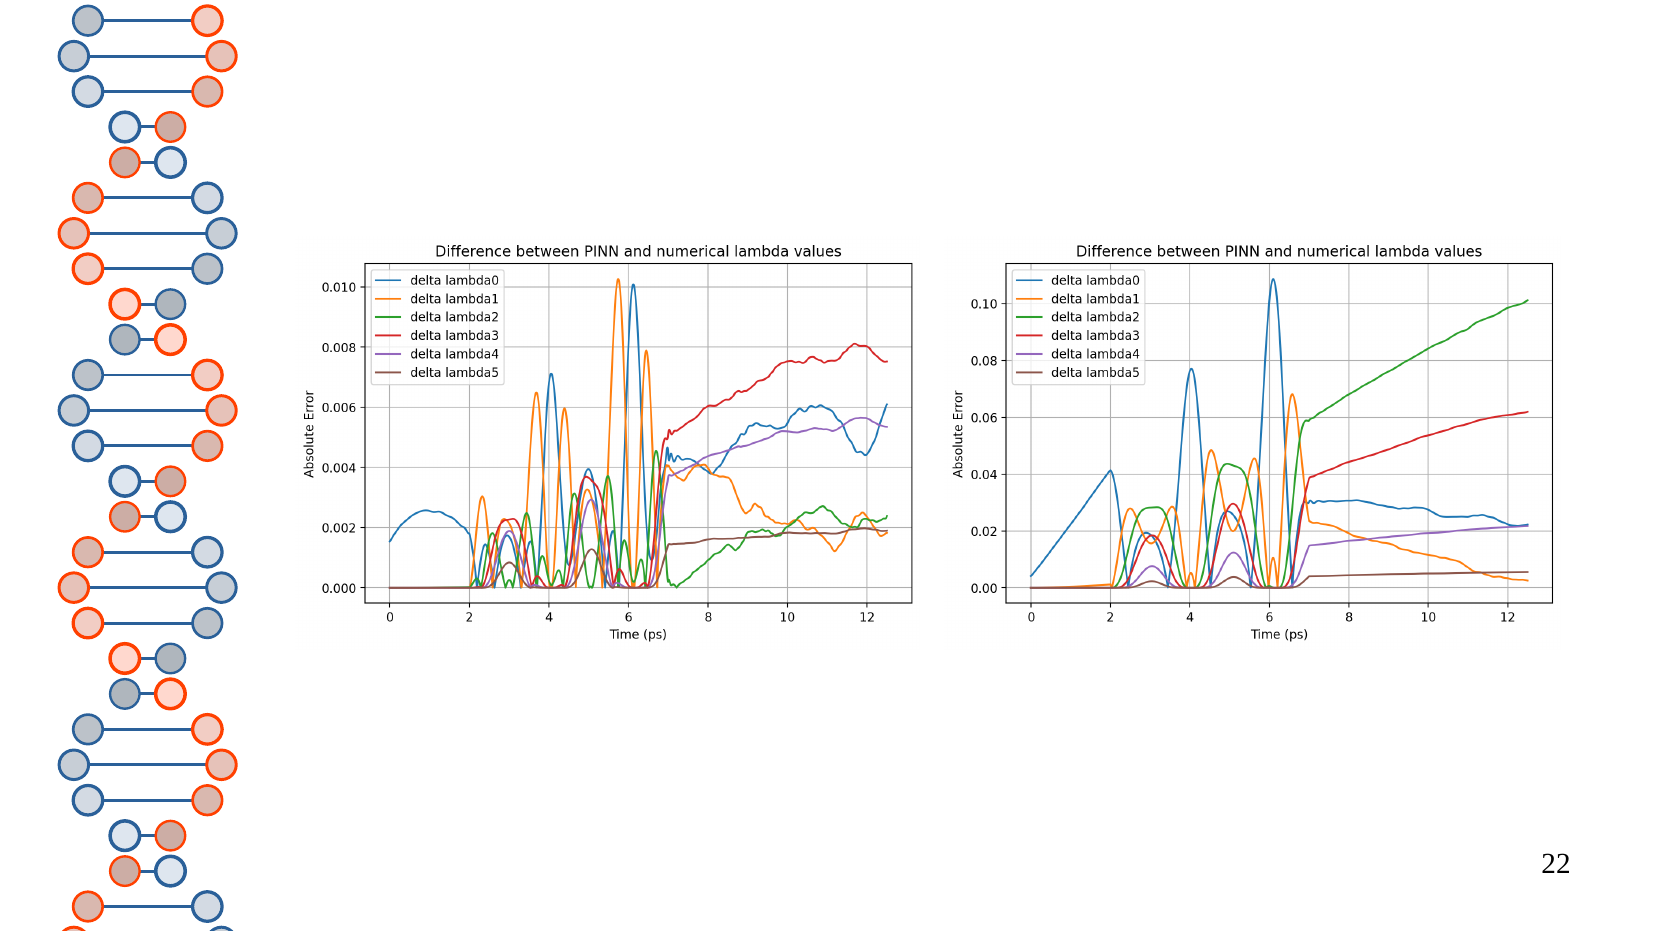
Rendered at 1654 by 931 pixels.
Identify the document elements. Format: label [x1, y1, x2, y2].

picture [295, 236, 920, 650]
picture [944, 236, 1561, 650]
